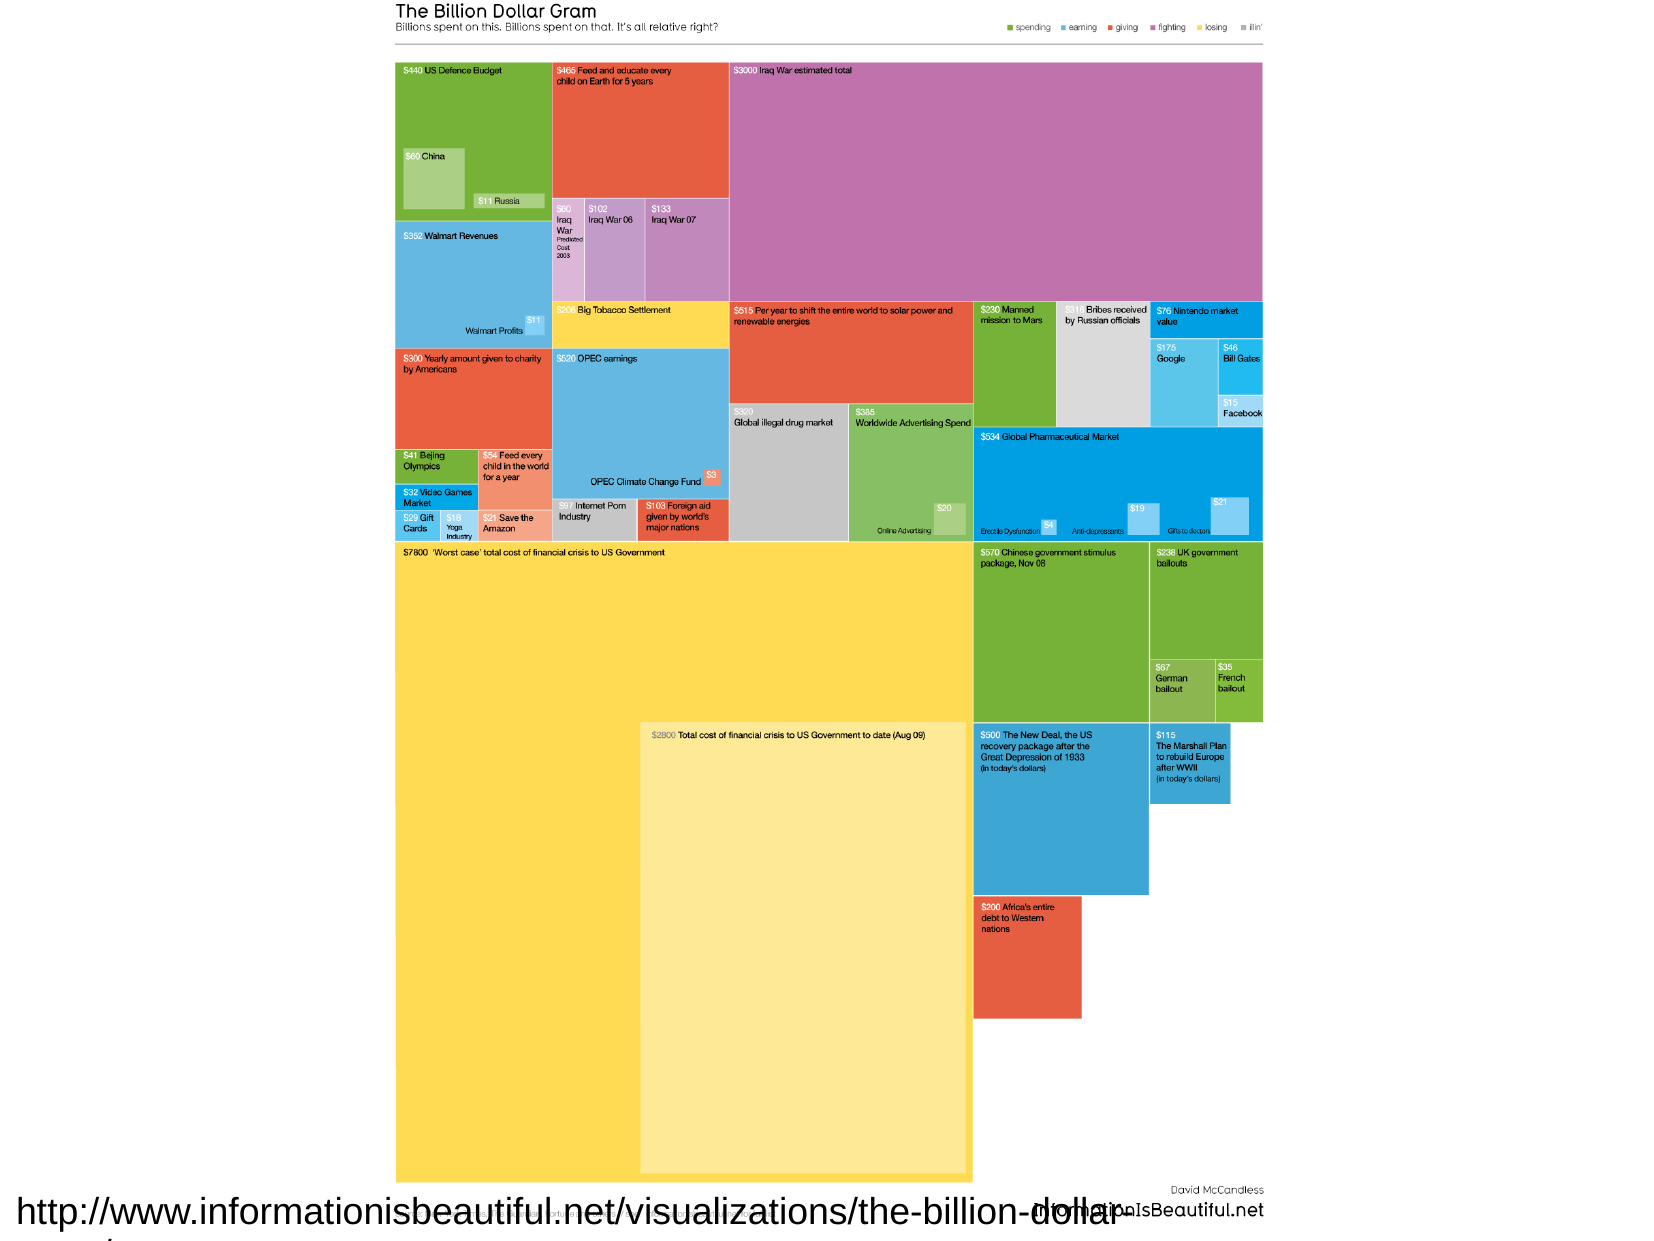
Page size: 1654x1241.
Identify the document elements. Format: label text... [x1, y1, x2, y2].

text_box http://www.informationisbeautiful.net/visualizations/the-billion-dollar-gram/ [1, 1183, 1246, 1241]
picture [395, 1, 1264, 1241]
